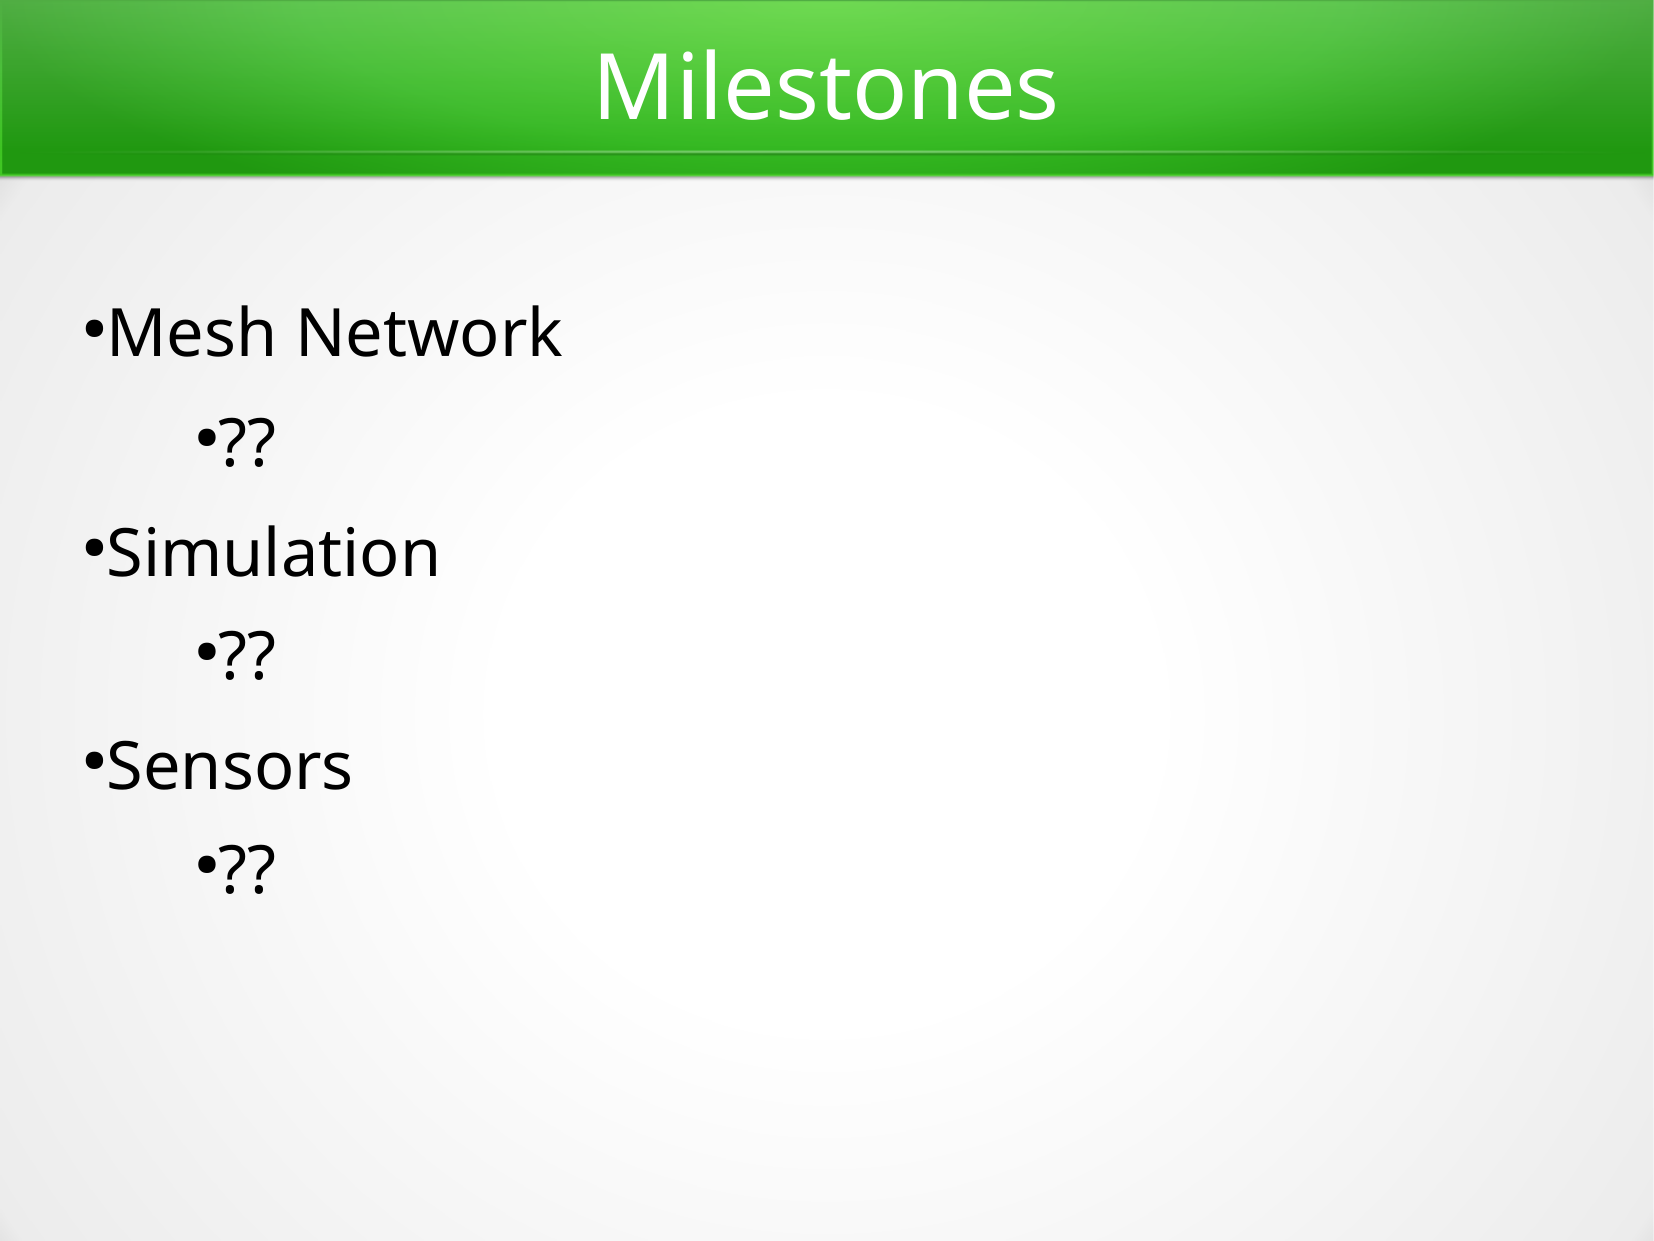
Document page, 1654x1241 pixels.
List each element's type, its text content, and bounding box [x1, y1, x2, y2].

picture [0, 0, 1654, 1241]
title Milestones [82, 11, 1571, 154]
list Mesh Network ?? Simulation ?? Sensors ?? [82, 290, 1501, 1010]
